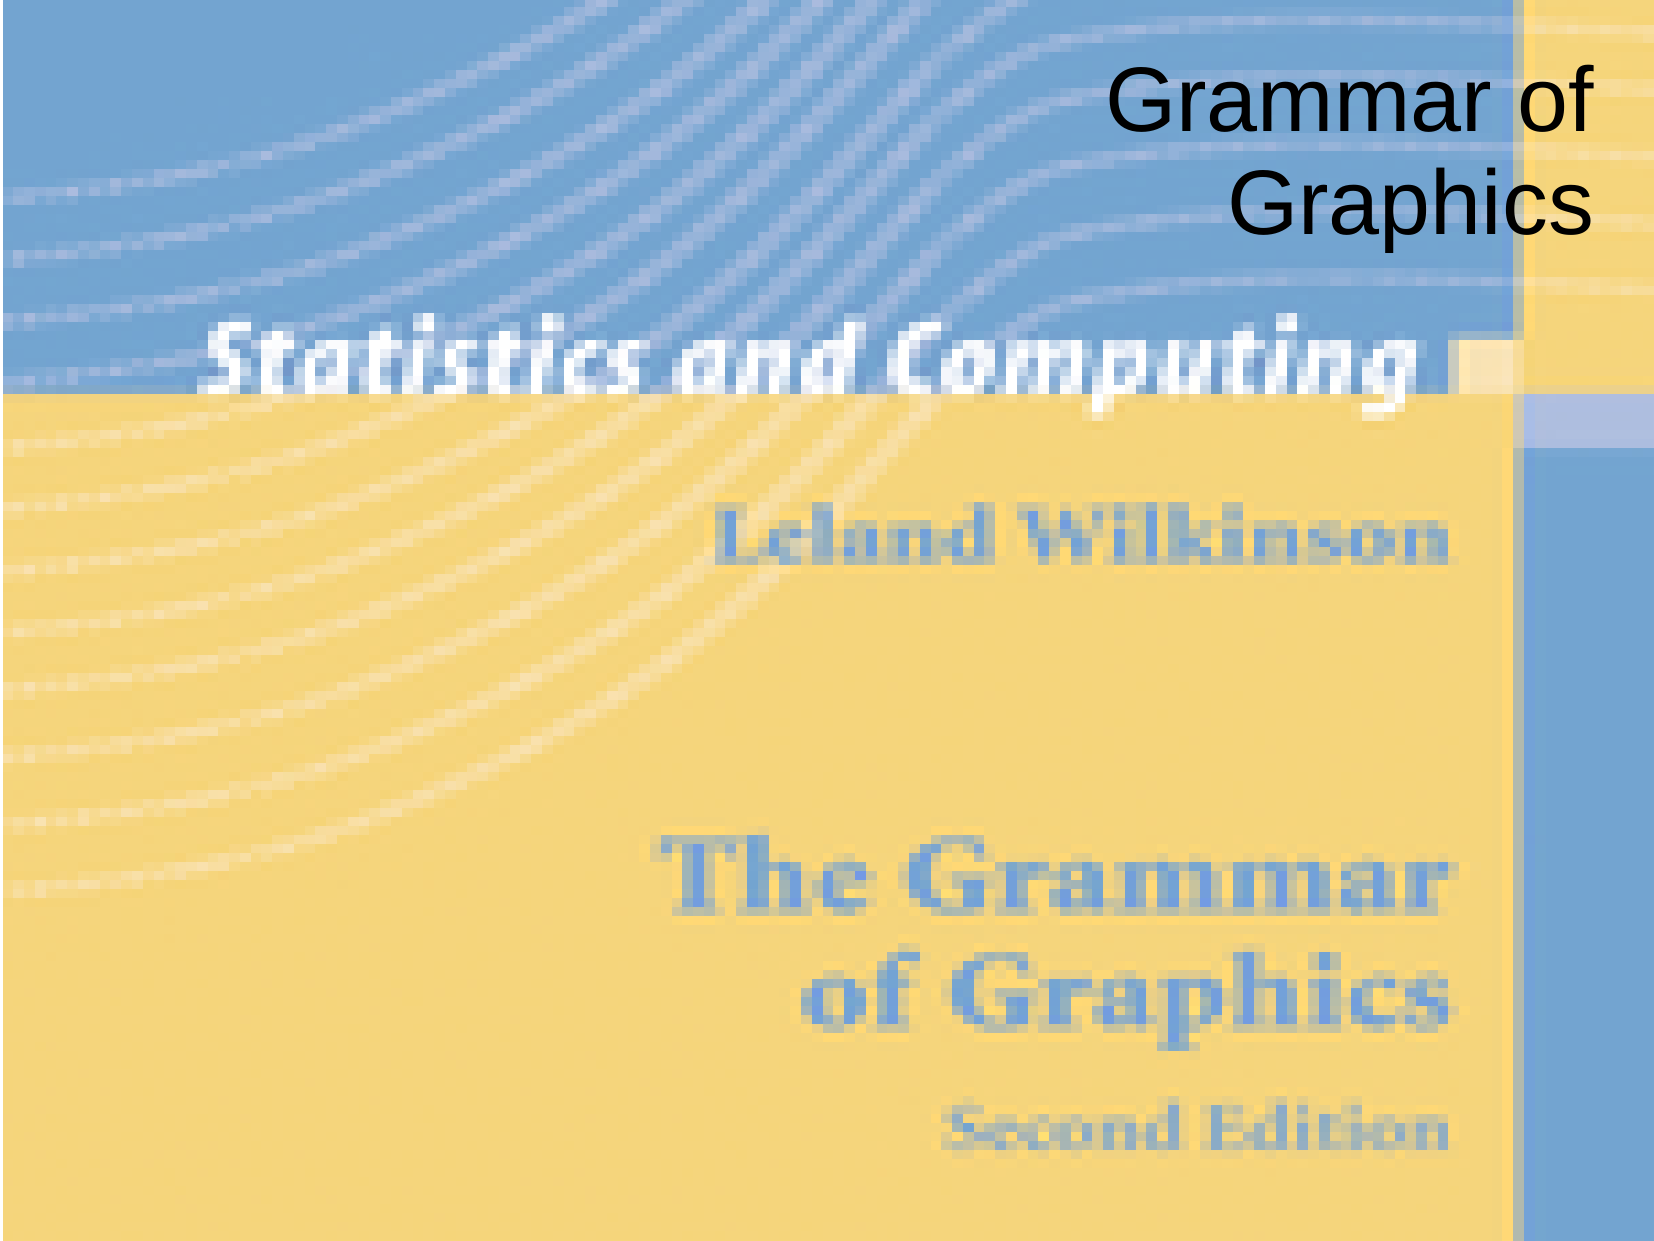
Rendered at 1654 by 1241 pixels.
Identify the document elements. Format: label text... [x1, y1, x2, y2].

picture [3, 0, 1654, 1241]
title Grammar of Graphics [859, 47, 1595, 256]
